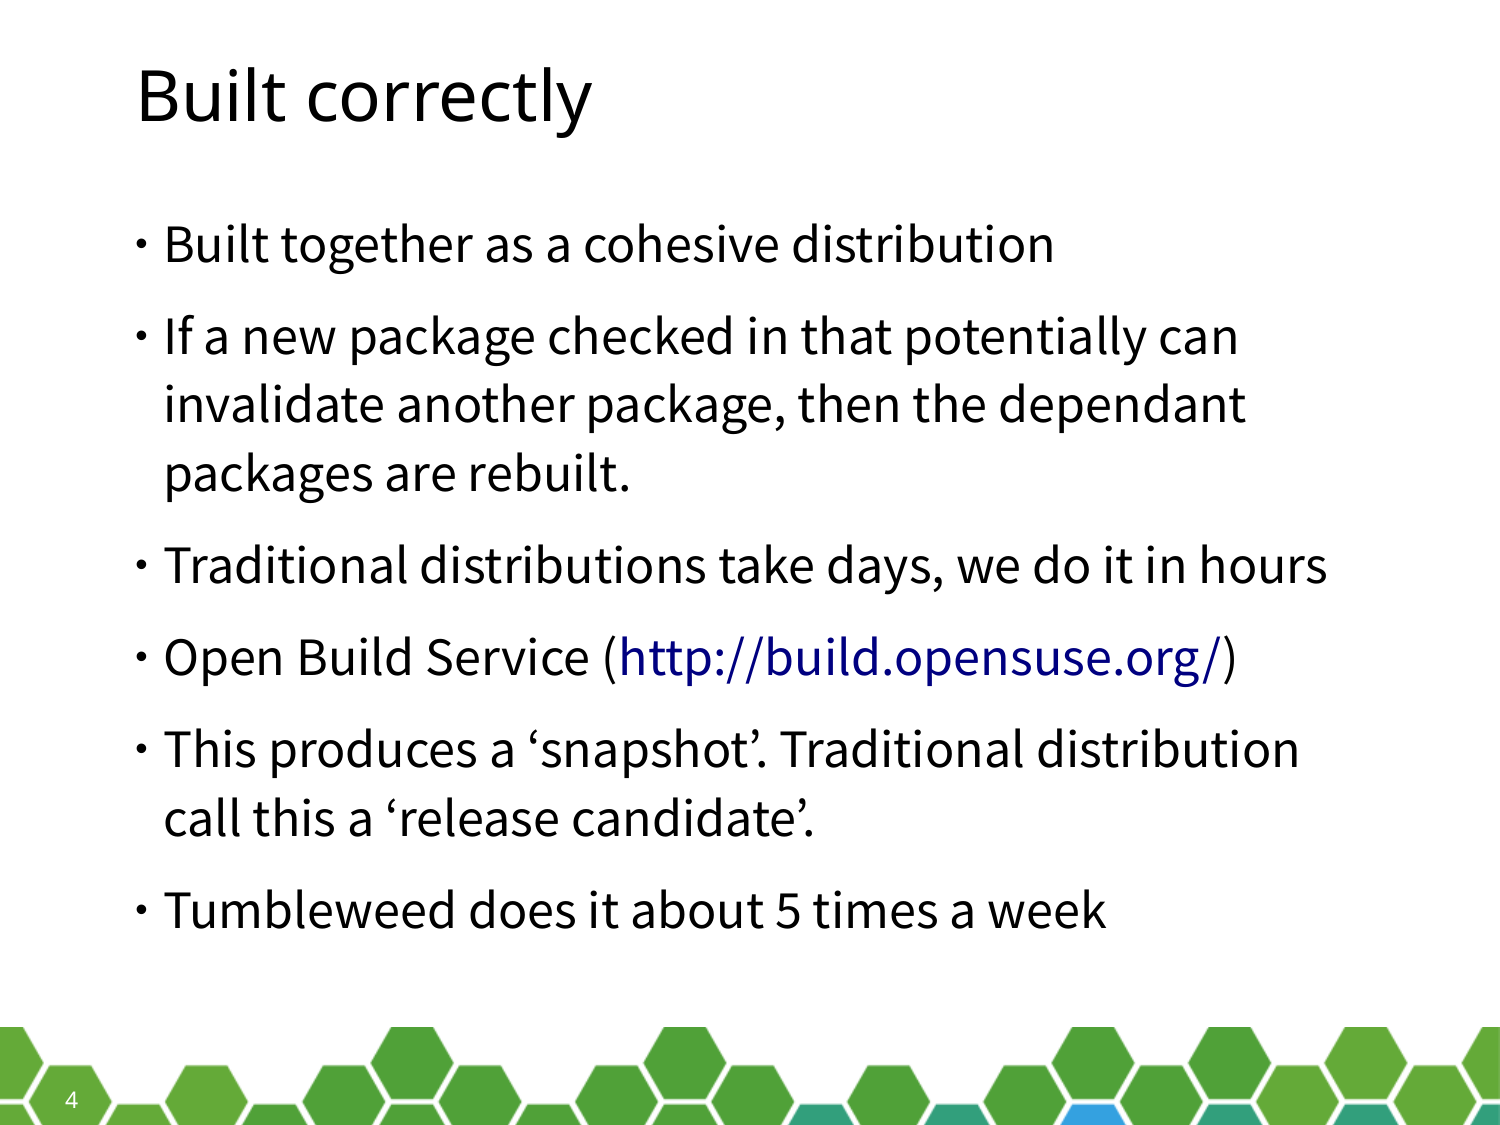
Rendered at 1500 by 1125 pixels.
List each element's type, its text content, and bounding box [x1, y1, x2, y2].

list Built together as a cohesive distribution If a new package checked in that potentially can invalidate another package, then the dependant packages are rebuilt. Traditional distributions take days, we do it in hours Open Build Service (http://build.opensuse.org/) This produces a ‘snapshot’. Traditional distribution call this a ‘release candidate’. Tumbleweed does it about 5 times a week [135, 208, 1372, 862]
title Built correctly [135, 12, 1372, 175]
picture [0, 1027, 1500, 1125]
